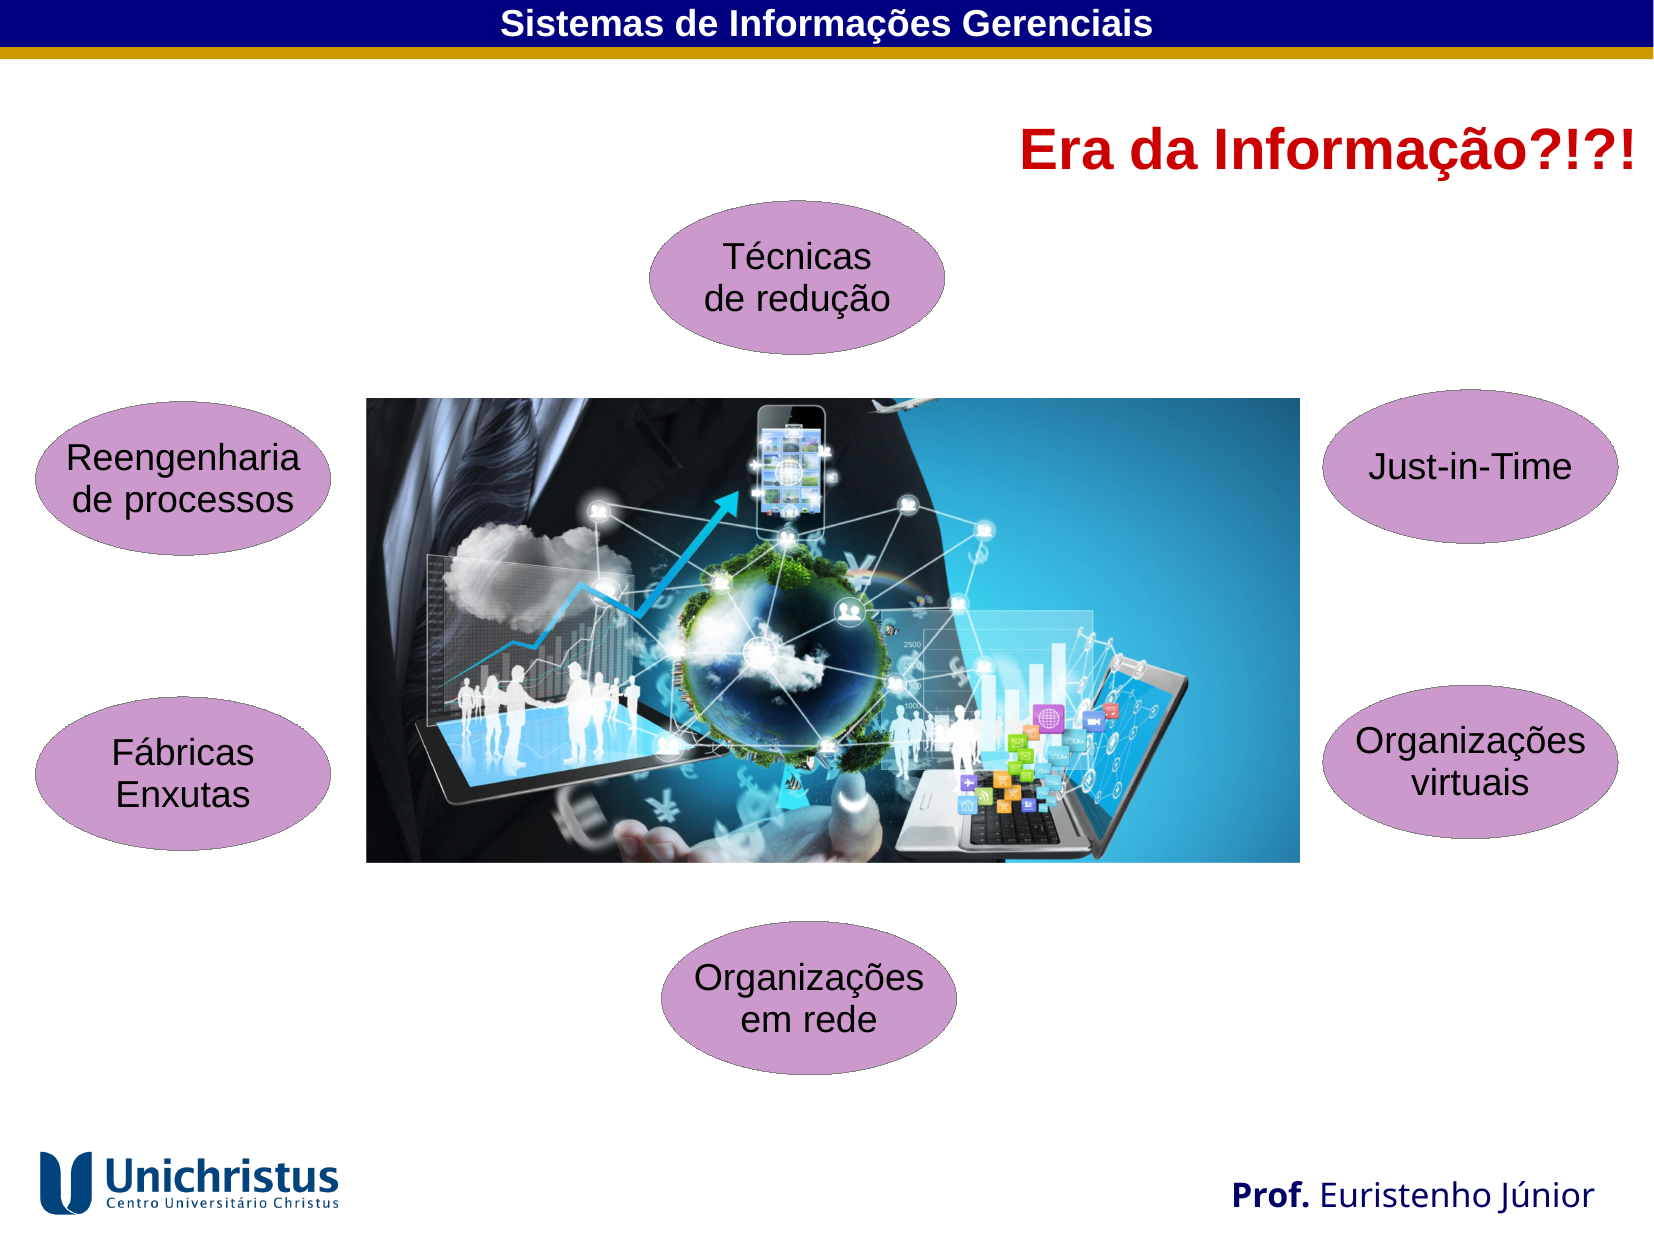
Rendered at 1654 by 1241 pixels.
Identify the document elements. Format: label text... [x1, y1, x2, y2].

picture [366, 398, 1300, 863]
text_box Reengenharia de processos [35, 401, 331, 556]
text_box Fábricas Enxutas [35, 696, 331, 851]
text_box Prof. Euristenho Júnior [1216, 1163, 1654, 1224]
text_box Sistemas de Informações Gerenciais [0, 0, 1654, 47]
picture [35, 1148, 343, 1217]
text_box Organizações virtuais [1322, 685, 1619, 839]
text_box [0, 47, 1654, 60]
text_box Técnicas de redução [649, 200, 945, 355]
text_box Organizações em rede [661, 921, 957, 1075]
text_box Just-in-Time [1322, 389, 1619, 544]
text_box Era da Informação?!?! [1005, 109, 1654, 190]
